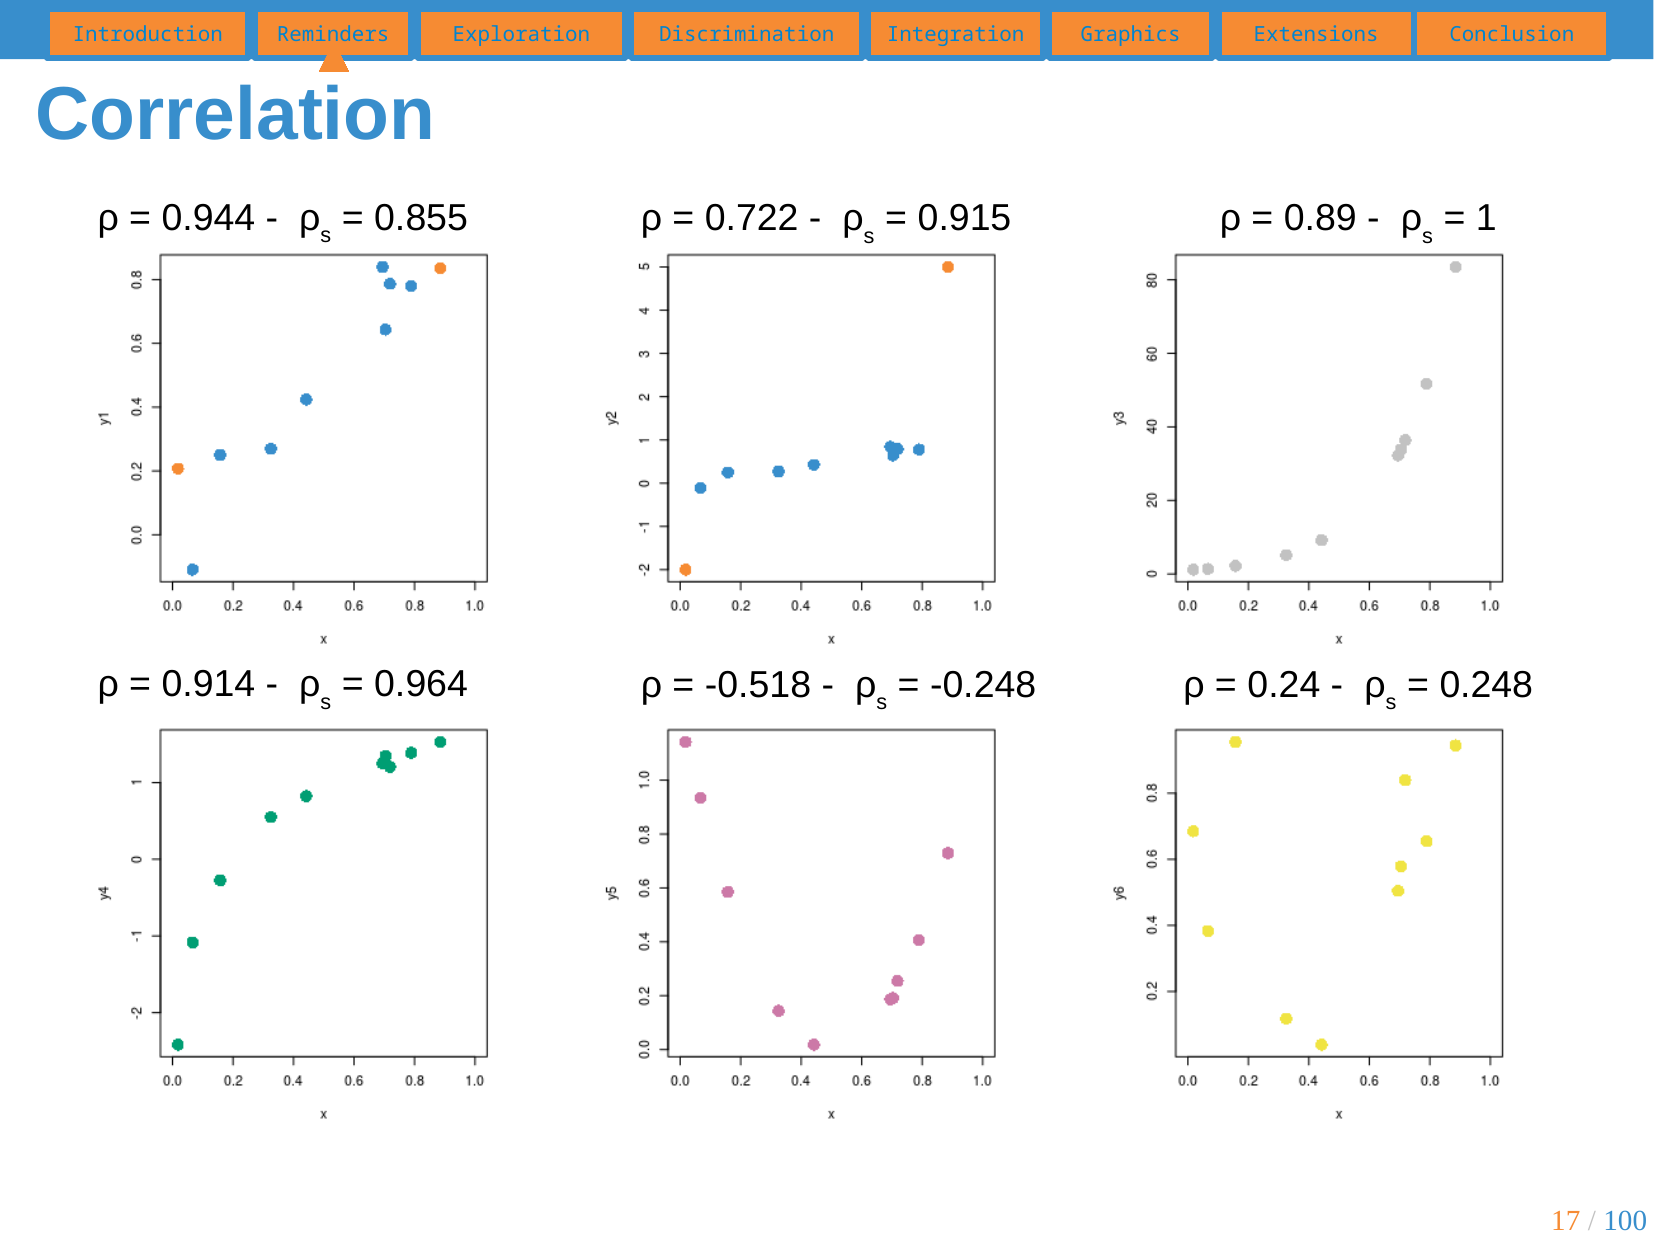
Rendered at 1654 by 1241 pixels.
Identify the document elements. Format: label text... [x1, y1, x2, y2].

text_box [319, 41, 349, 72]
text_box ρ = -0.518 - ρs = -0.248 [625, 655, 1087, 722]
text_box ρ = 0.914 - ρs = 0.964 [82, 655, 544, 722]
title Correlation [35, 61, 1571, 166]
text_box ρ = 0.24 - ρs = 0.248 [1127, 655, 1589, 722]
text_box ρ = 0.89 - ρs = 1 [1127, 189, 1589, 256]
text_box ρ = 0.944 - ρs = 0.855 [82, 188, 544, 255]
picture [54, 189, 1577, 1139]
text_box ρ = 0.722 - ρs = 0.915 [625, 189, 1087, 256]
